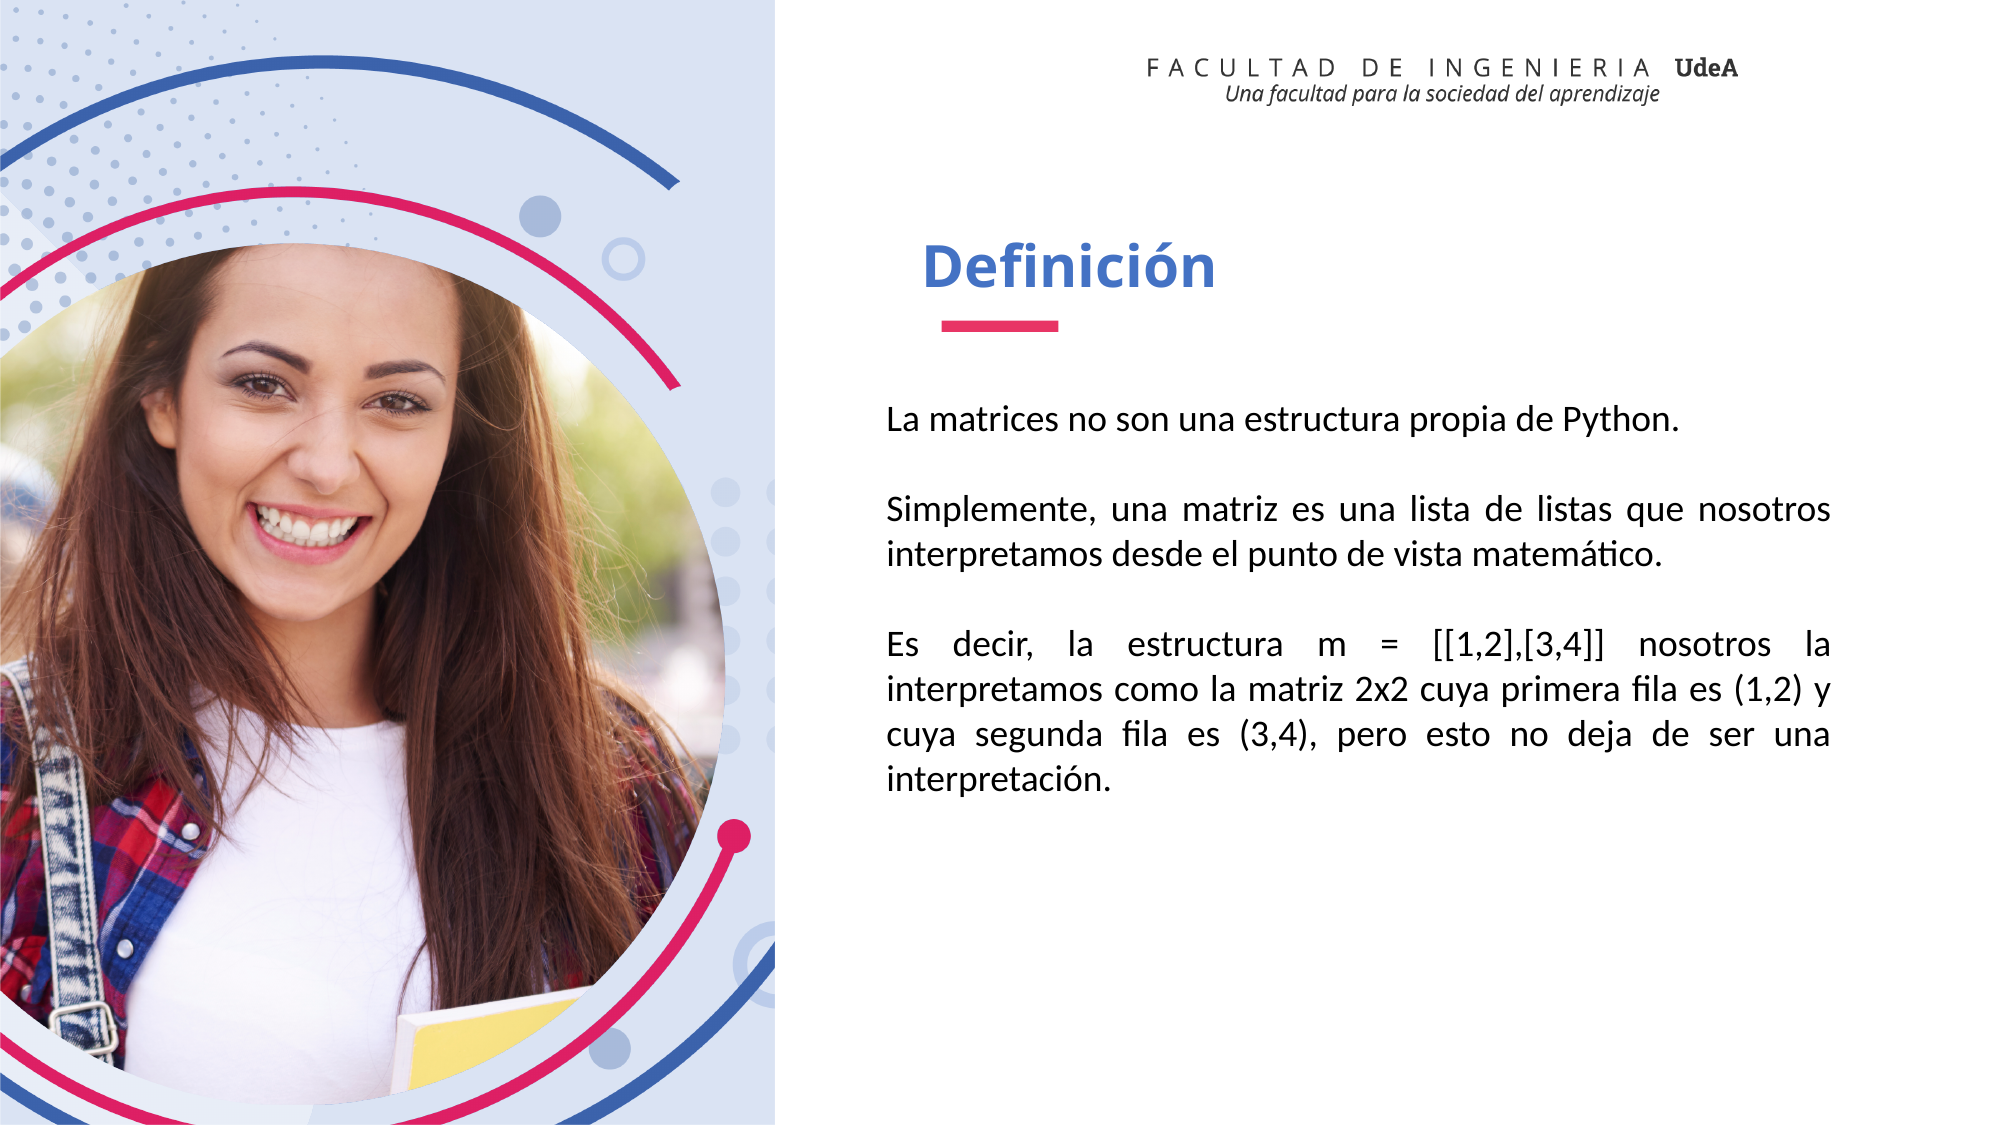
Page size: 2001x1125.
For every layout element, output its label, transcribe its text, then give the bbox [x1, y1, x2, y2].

picture [1148, 57, 1738, 106]
text_box La matrices no son una estructura propia de Python. Simplemente, una matriz es una lista de listas que nosotros interpretamos desde el punto de vista matemático. Es decir, la estructura m = [[1,2],[3,4]] nosotros la interpretamos como la matriz 2x2 cuya primera fila es (1,2) y cuya segunda fila es (3,4), pero esto no deja de ser una interpretación. [871, 386, 1847, 807]
text_box Definición [907, 212, 1804, 324]
picture [0, 0, 775, 1125]
